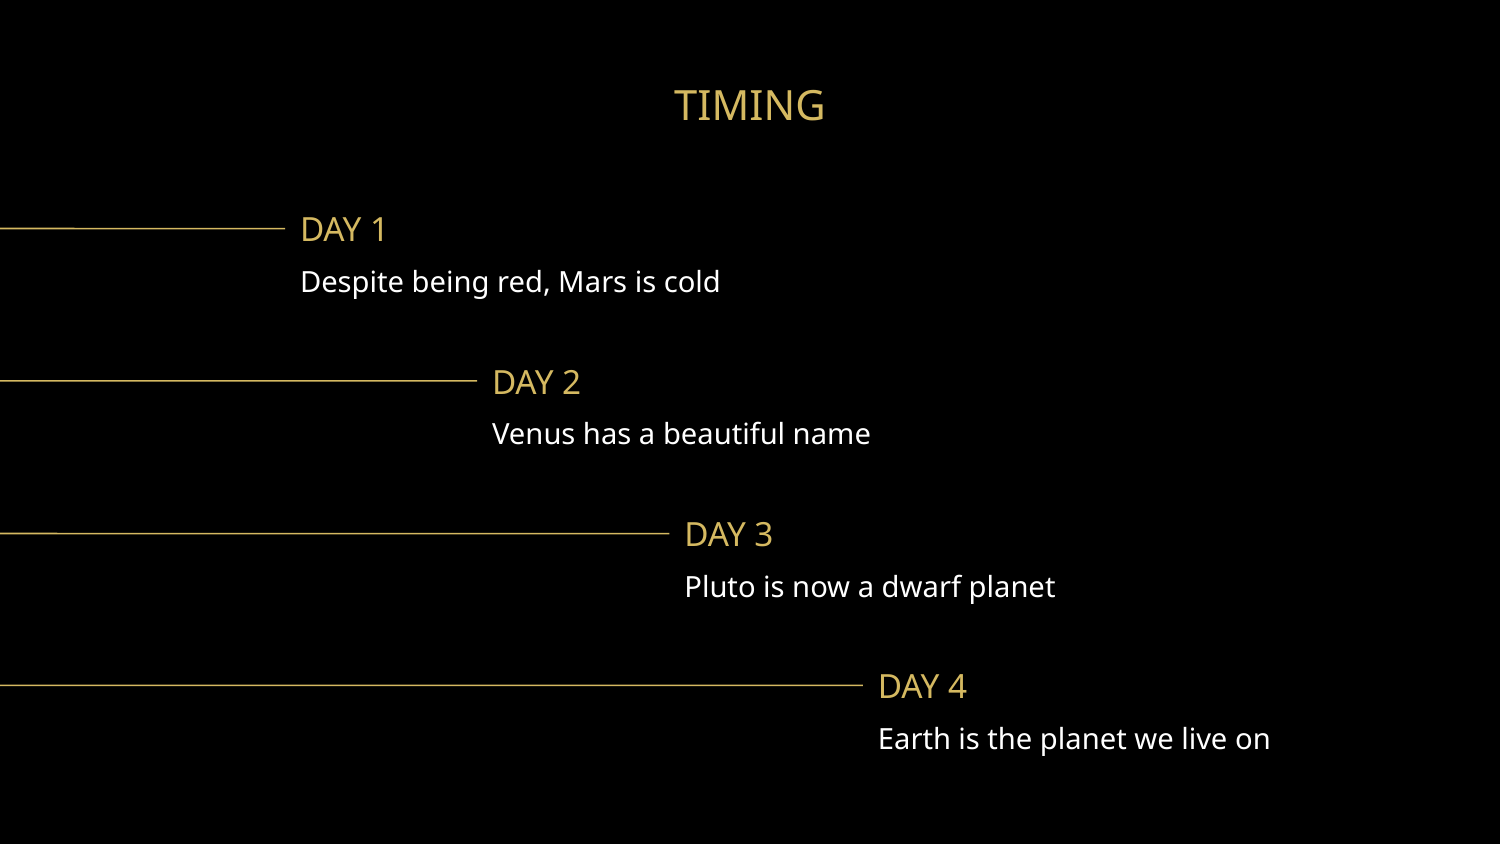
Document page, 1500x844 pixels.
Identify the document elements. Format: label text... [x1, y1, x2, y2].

title DAY 4 [862, 650, 1194, 705]
subtitle Despite being red, Mars is cold [285, 248, 851, 313]
title DAY 2 [477, 345, 808, 400]
title DAY 1 [285, 193, 616, 248]
subtitle Pluto is now a dwarf planet [669, 553, 1235, 619]
title TIMING [348, 60, 1152, 144]
title DAY 3 [669, 498, 1000, 553]
subtitle Earth is the planet we live on [862, 705, 1429, 770]
subtitle Venus has a beautiful name [477, 400, 1043, 466]
